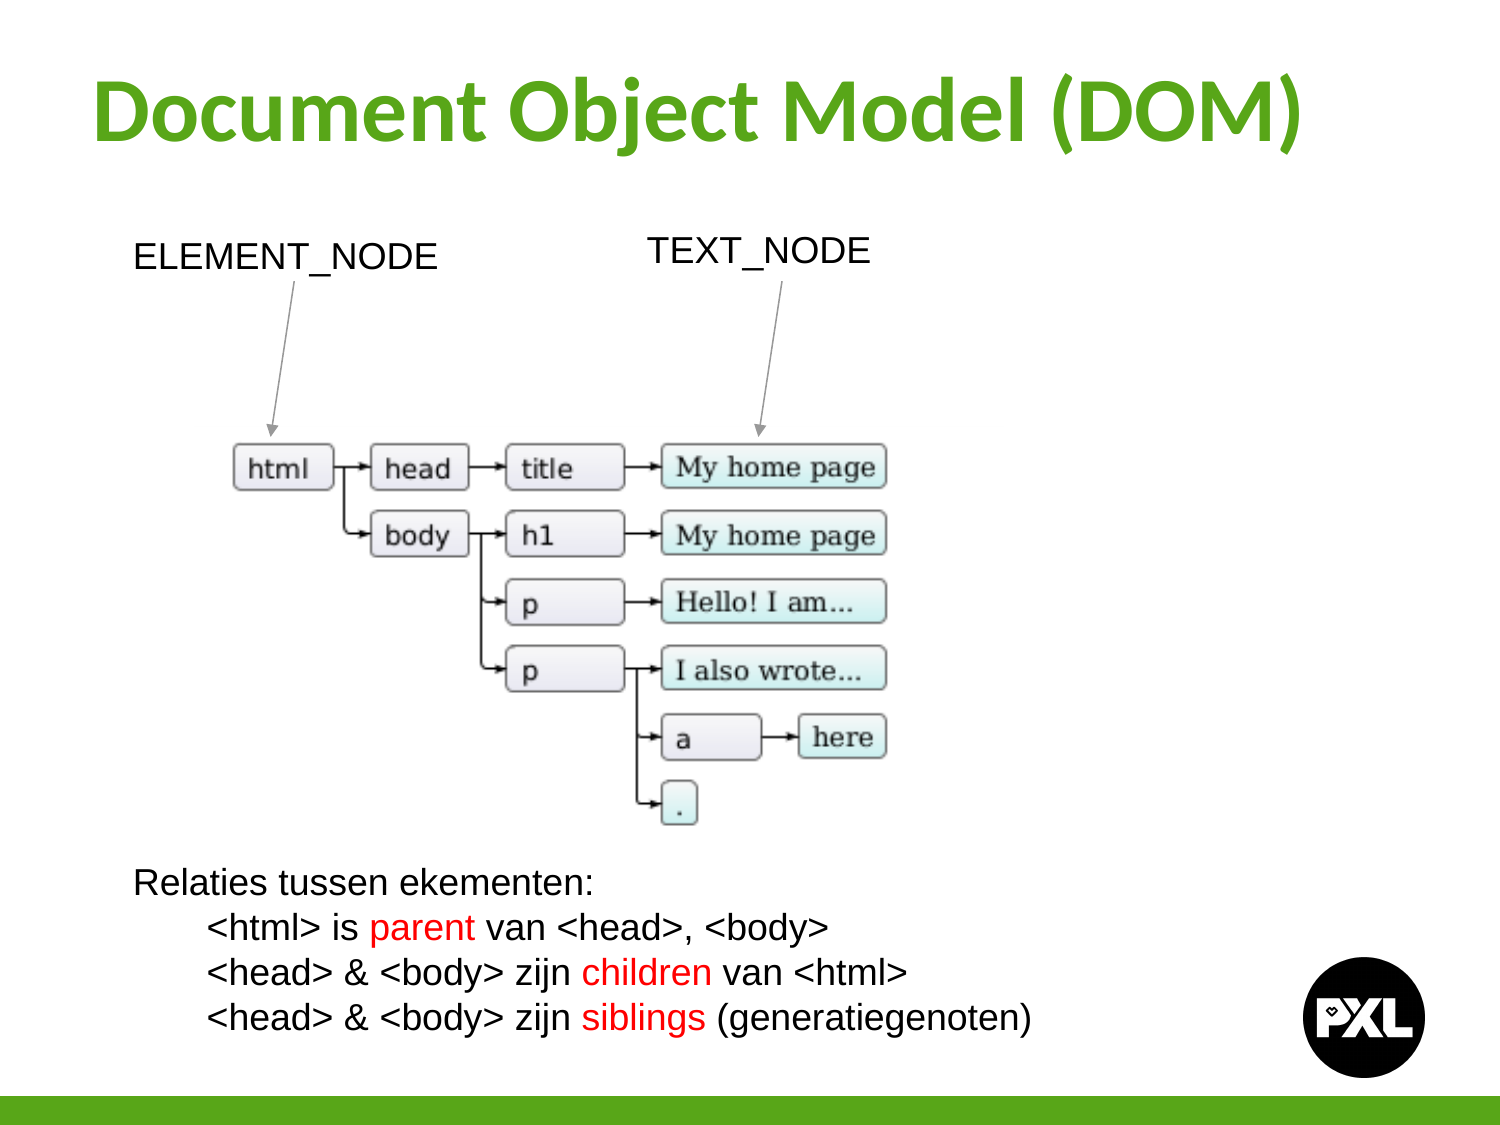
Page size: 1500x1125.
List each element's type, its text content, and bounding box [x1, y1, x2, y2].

picture [194, 425, 1004, 850]
text_box ELEMENT_NODE [118, 224, 591, 282]
picture [1303, 957, 1425, 1078]
text_box TEXT_NODE [631, 218, 1105, 276]
text_box Relaties tussen ekementen: <html> is parent van <head>, <body> <head> & <body> zijn children van <html> <head> & <body> zijn siblings (generatiegenoten) [118, 850, 1052, 1034]
text_box Document Object Model (DOM) [0, 42, 1443, 168]
